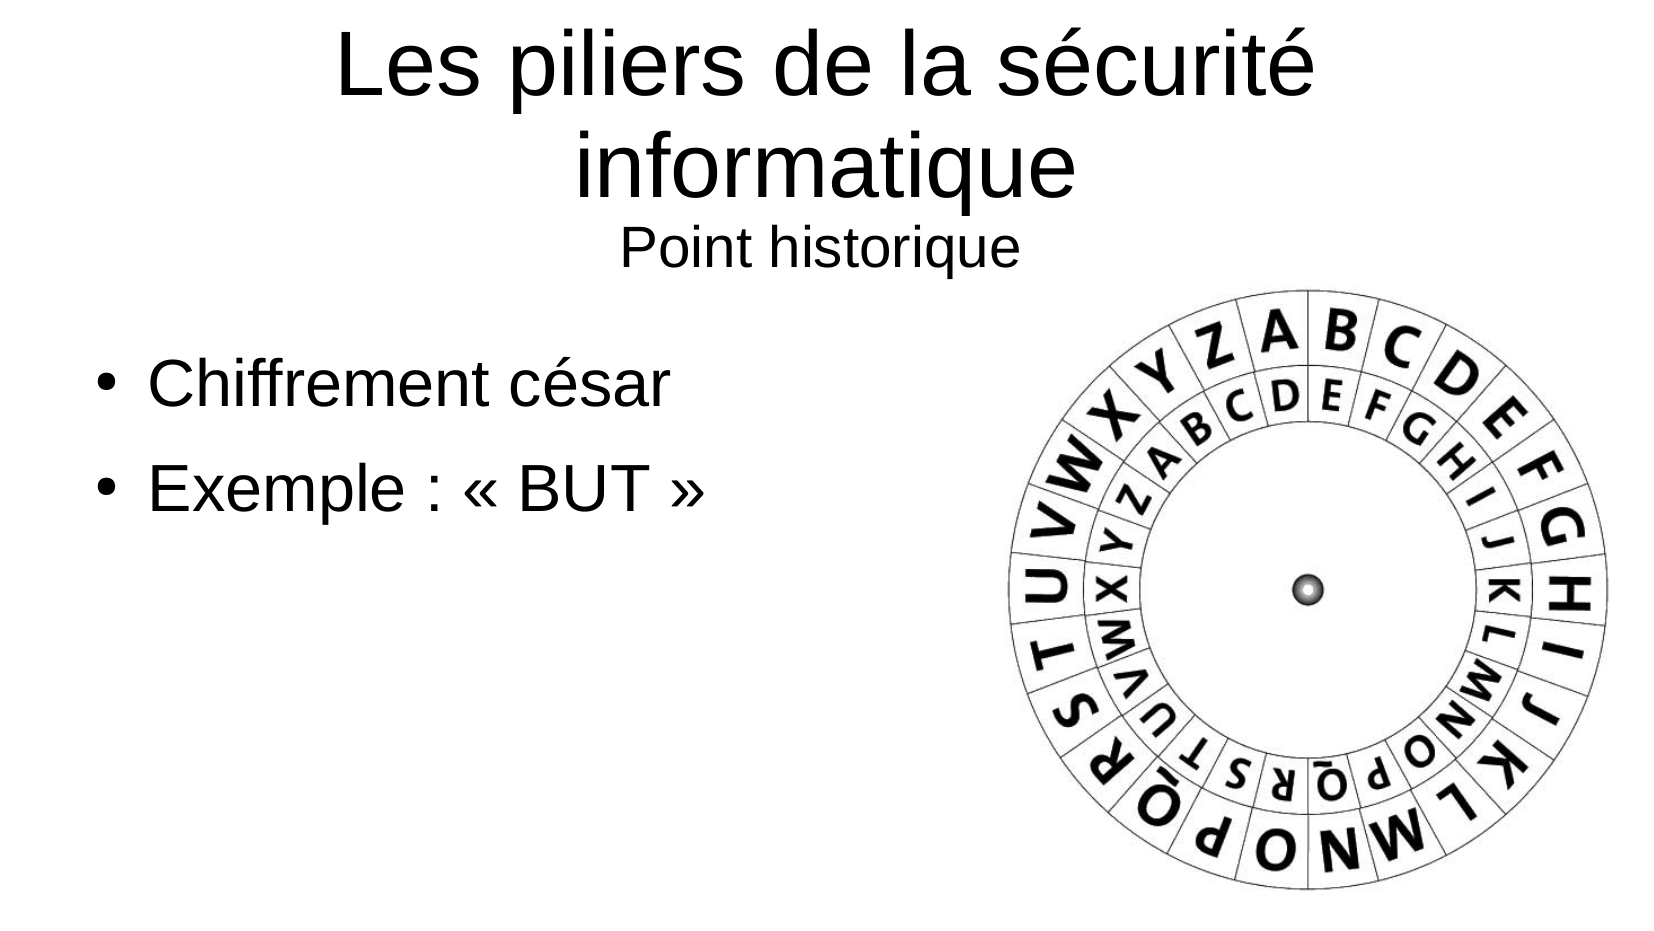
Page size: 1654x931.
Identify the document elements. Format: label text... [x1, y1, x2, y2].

list Chiffrement césar Exemple : « BUT » [76, 346, 1004, 886]
title Point historique [76, 169, 1565, 325]
title Les piliers de la sécurité informatique [82, 12, 1571, 218]
picture [1004, 286, 1612, 894]
